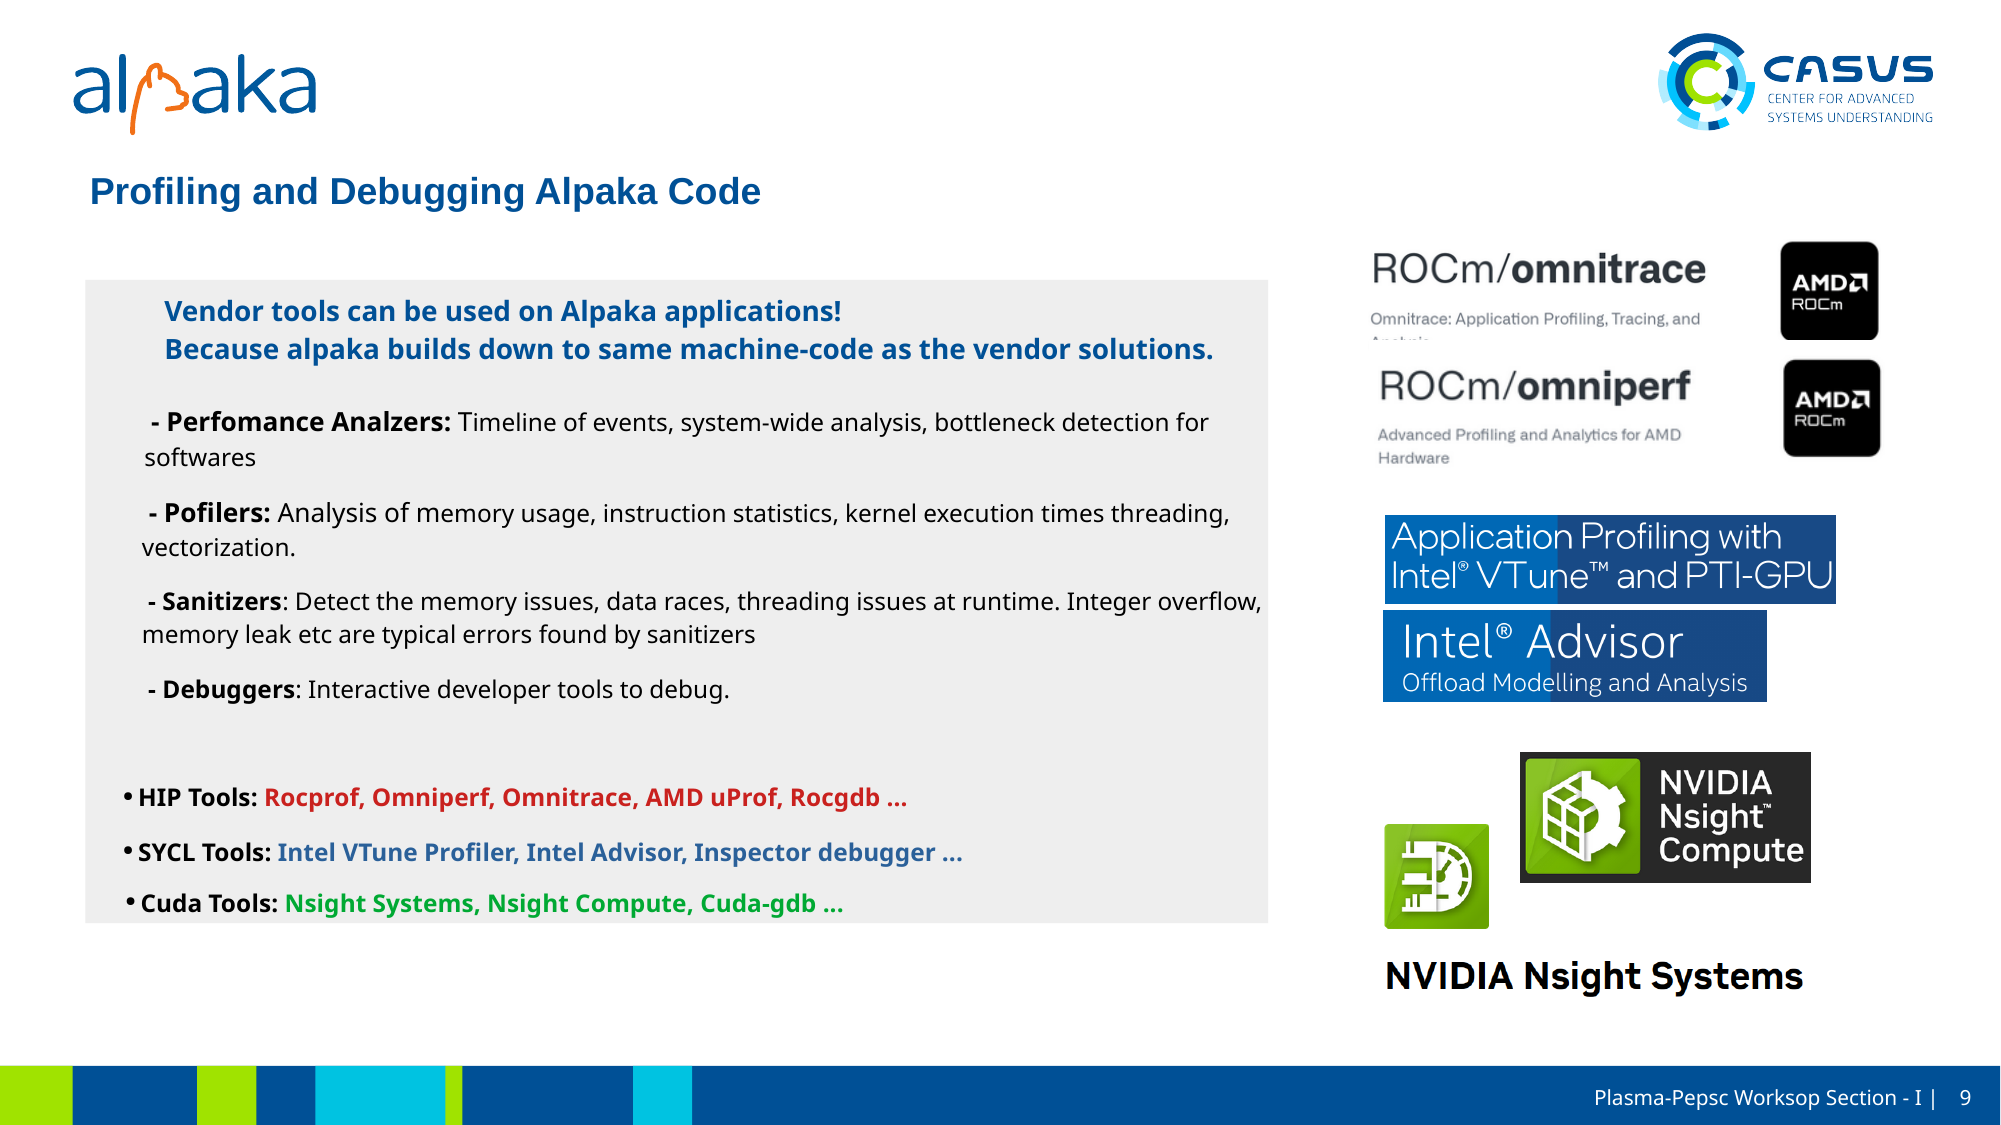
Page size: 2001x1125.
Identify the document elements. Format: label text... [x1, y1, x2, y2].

picture [1658, 33, 1933, 131]
picture [1383, 610, 1767, 702]
picture [72, 53, 317, 136]
picture [1377, 752, 1811, 1000]
picture [1361, 227, 1899, 480]
picture [1385, 515, 1836, 604]
list Vendor tools can be used on Alpaka applications! Because alpaka builds down to same machine-code as the vendor solutions. - Perfomance Analzers: Timeline of events, system-wide analysis, bottleneck detection for softwares - Pofilers: Analysis of memory usage, instruction statistics, kernel execution times threading, vectorization. - Sanitizers: Detect the memory issues, data races, threading issues at runtime. Integer overflow, memory leak etc are typical errors found by sanitizers - Debuggers: Interactive developer tools to debug. HIP Tools: Rocprof, Omniperf, Omnitrace, AMD uProf, Rocgdb ... SYCL Tools: Intel VTune Profiler, Intel Advisor, Inspector debugger ... Cuda Tools: Nsight Systems, Nsight Compute, Cuda-gdb ... [85, 279, 1269, 924]
text_box Profiling and Debugging Alpaka Code [75, 163, 1401, 263]
